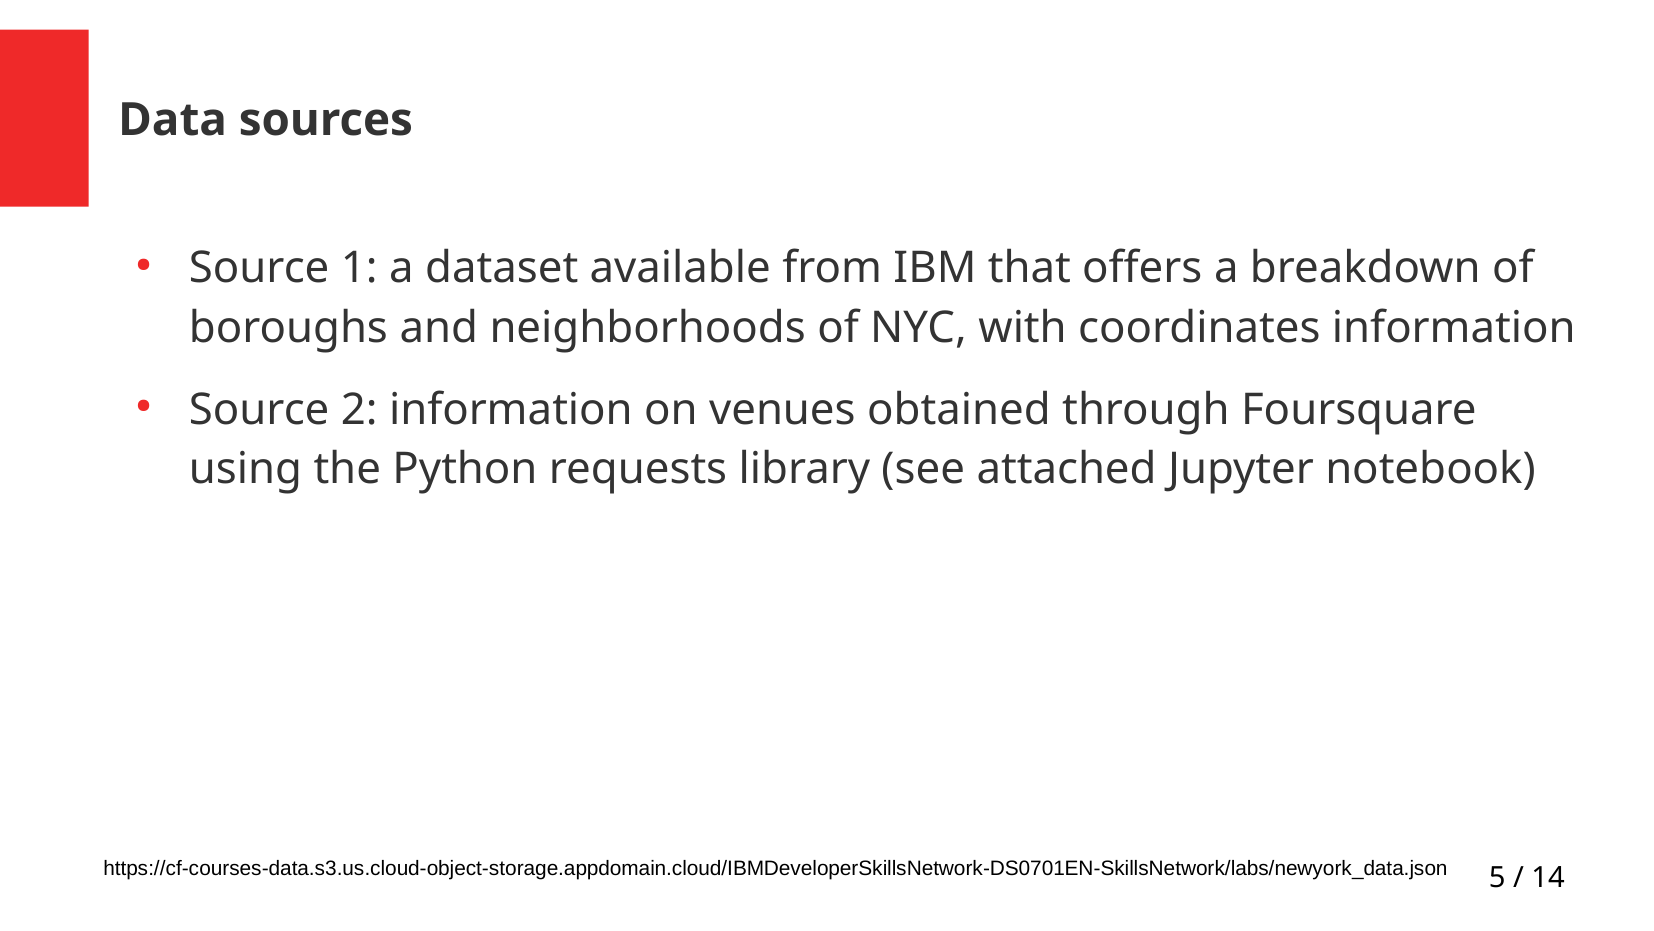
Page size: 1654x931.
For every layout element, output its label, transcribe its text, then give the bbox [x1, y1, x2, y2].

title Data sources [118, 29, 1595, 207]
text_box https://cf-courses-data.s3.us.cloud-object-storage.appdomain.cloud/IBMDeveloperSkillsNetwork-DS0701EN-SkillsNetwork/labs/newyork_data.json [88, 849, 1608, 890]
list Source 1: a dataset available from IBM that offers a breakdown of boroughs and neighborhoods of NYC, with coordinates information Source 2: information on venues obtained through Foursquare using the Python requests library (see attached Jupyter notebook) [118, 236, 1595, 798]
